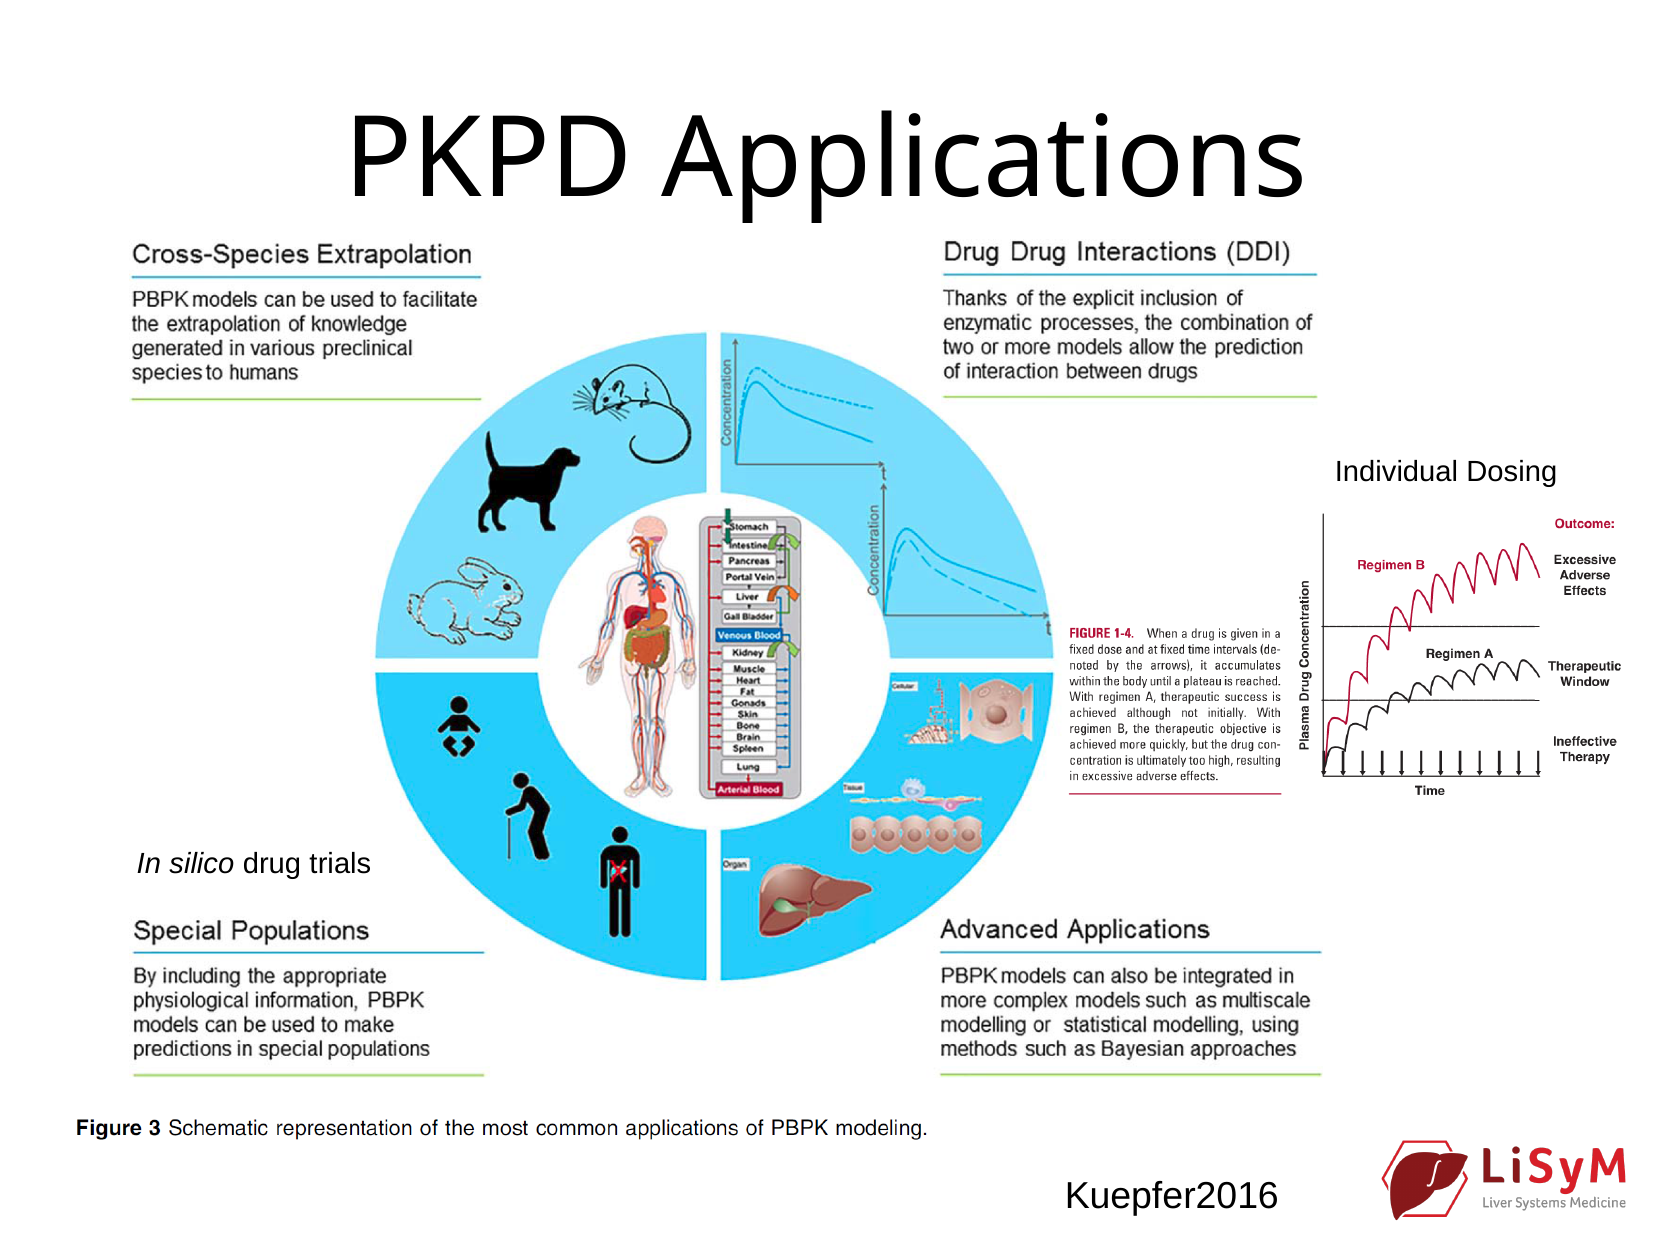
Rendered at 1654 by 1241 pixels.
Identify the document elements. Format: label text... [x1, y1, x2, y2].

text_box Individual Dosing [1320, 447, 1573, 496]
title PKPD Applications [82, 49, 1571, 257]
picture [1380, 1139, 1627, 1222]
text_box In silico drug trials [121, 840, 387, 888]
text_box Kuepfer2016 [1050, 1167, 1294, 1225]
picture [76, 239, 1621, 1141]
